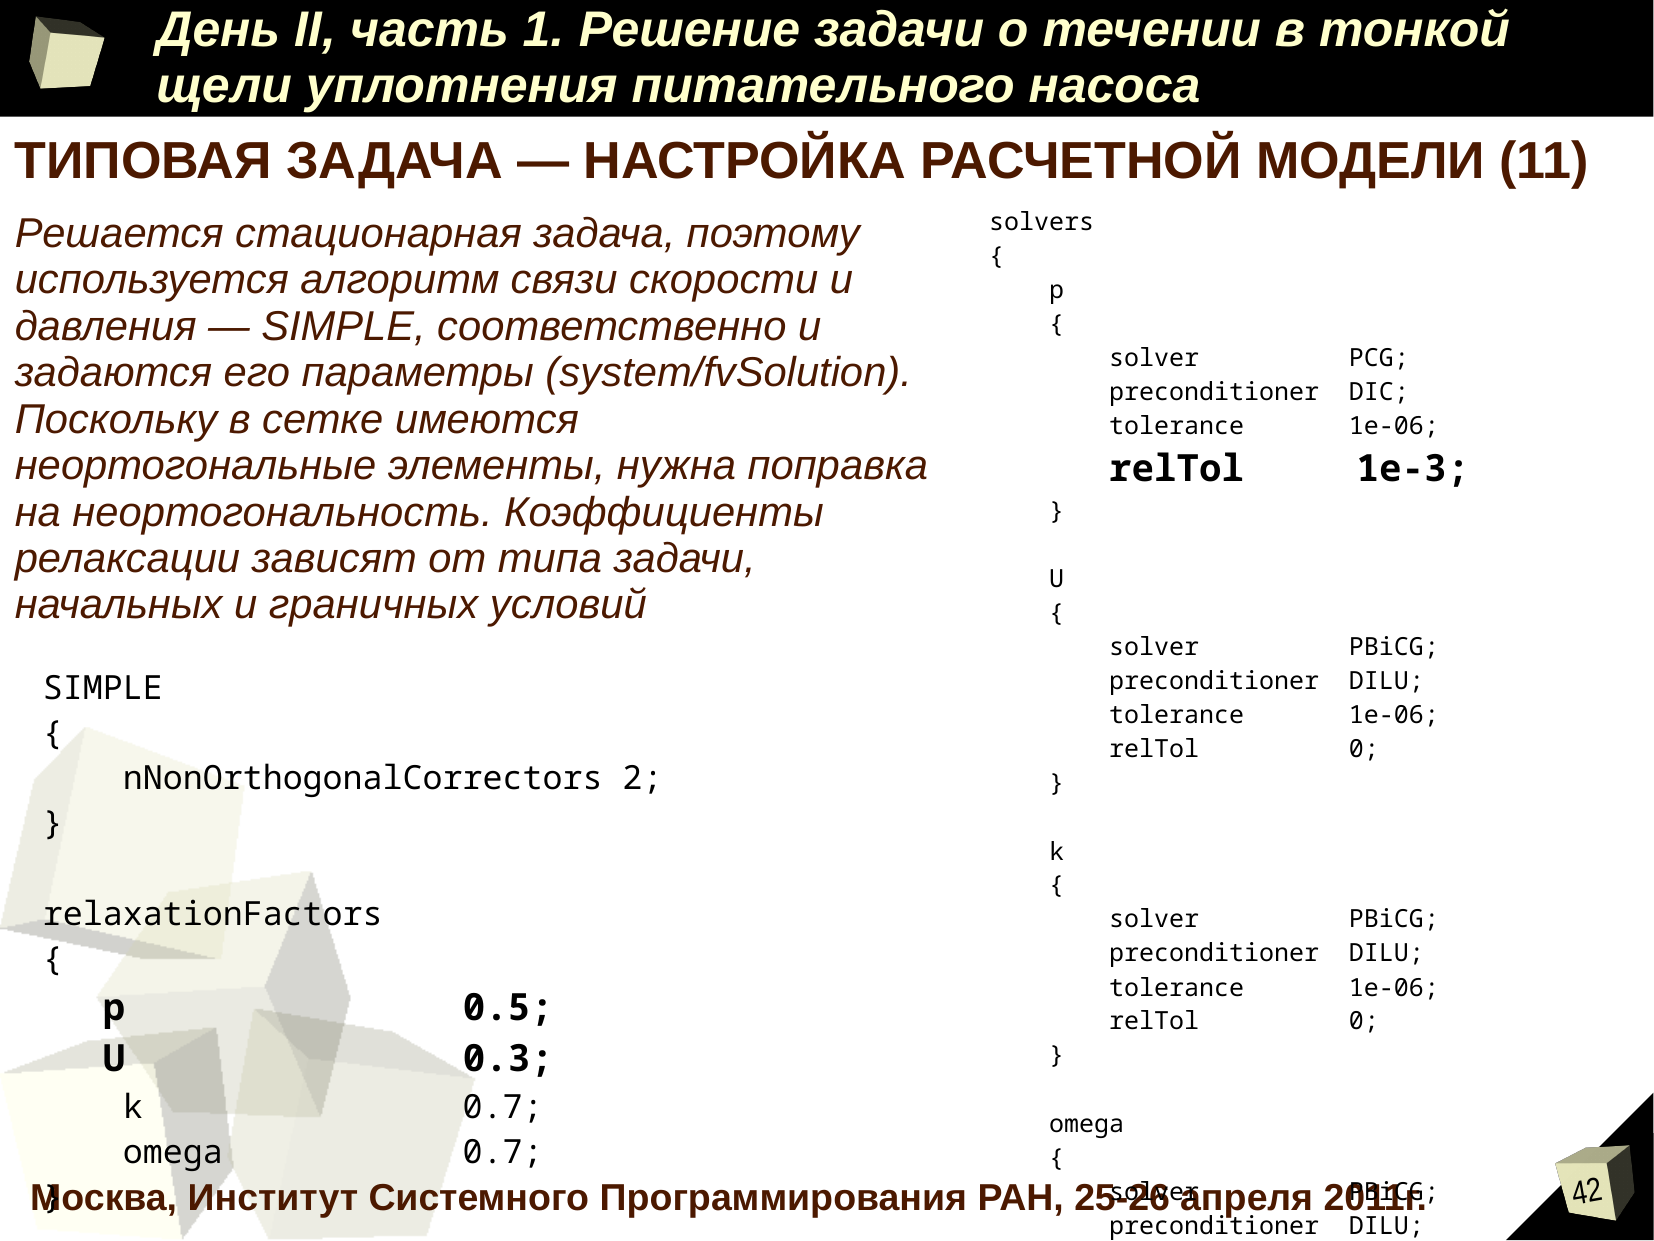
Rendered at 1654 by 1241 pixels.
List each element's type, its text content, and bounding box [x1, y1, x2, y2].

text_box solvers { p { solver PCG; preconditioner DIC; tolerance 1e-06; relTol 1e-3; } U { solver PBiCG; preconditioner DILU; tolerance 1e-06; relTol 0; } k { solver PBiCG; preconditioner DILU; tolerance 1e-06; relTol 0; } omega { solver PBiCG; preconditioner DILU; tolerance 1e-06; relTol 0; } } [974, 196, 1654, 1196]
text_box ТИПОВАЯ ЗАДАЧА — НАСТРОЙКА РАСЧЕТНОЙ МОДЕЛИ (11) [0, 124, 1654, 214]
picture [464, 1193, 472, 1198]
text_box Решается стационарная задача, поэтому используется алгоритм связи скорости и давления — SIMPLE, соответственно и задаются его параметры (system/fvSolution). Поскольку в сетке имеются неортогональные элементы, нужна поправка на неортогональность. Коэффициенты релаксации зависят от типа задачи, начальных и граничных условий [0, 202, 945, 680]
picture [0, 726, 477, 1241]
text_box SIMPLE { nNonOrthogonalCorrectors 2; } relaxationFactors { p 0.5; U 0.3; k 0.7; omega 0.7; } [28, 656, 827, 1176]
